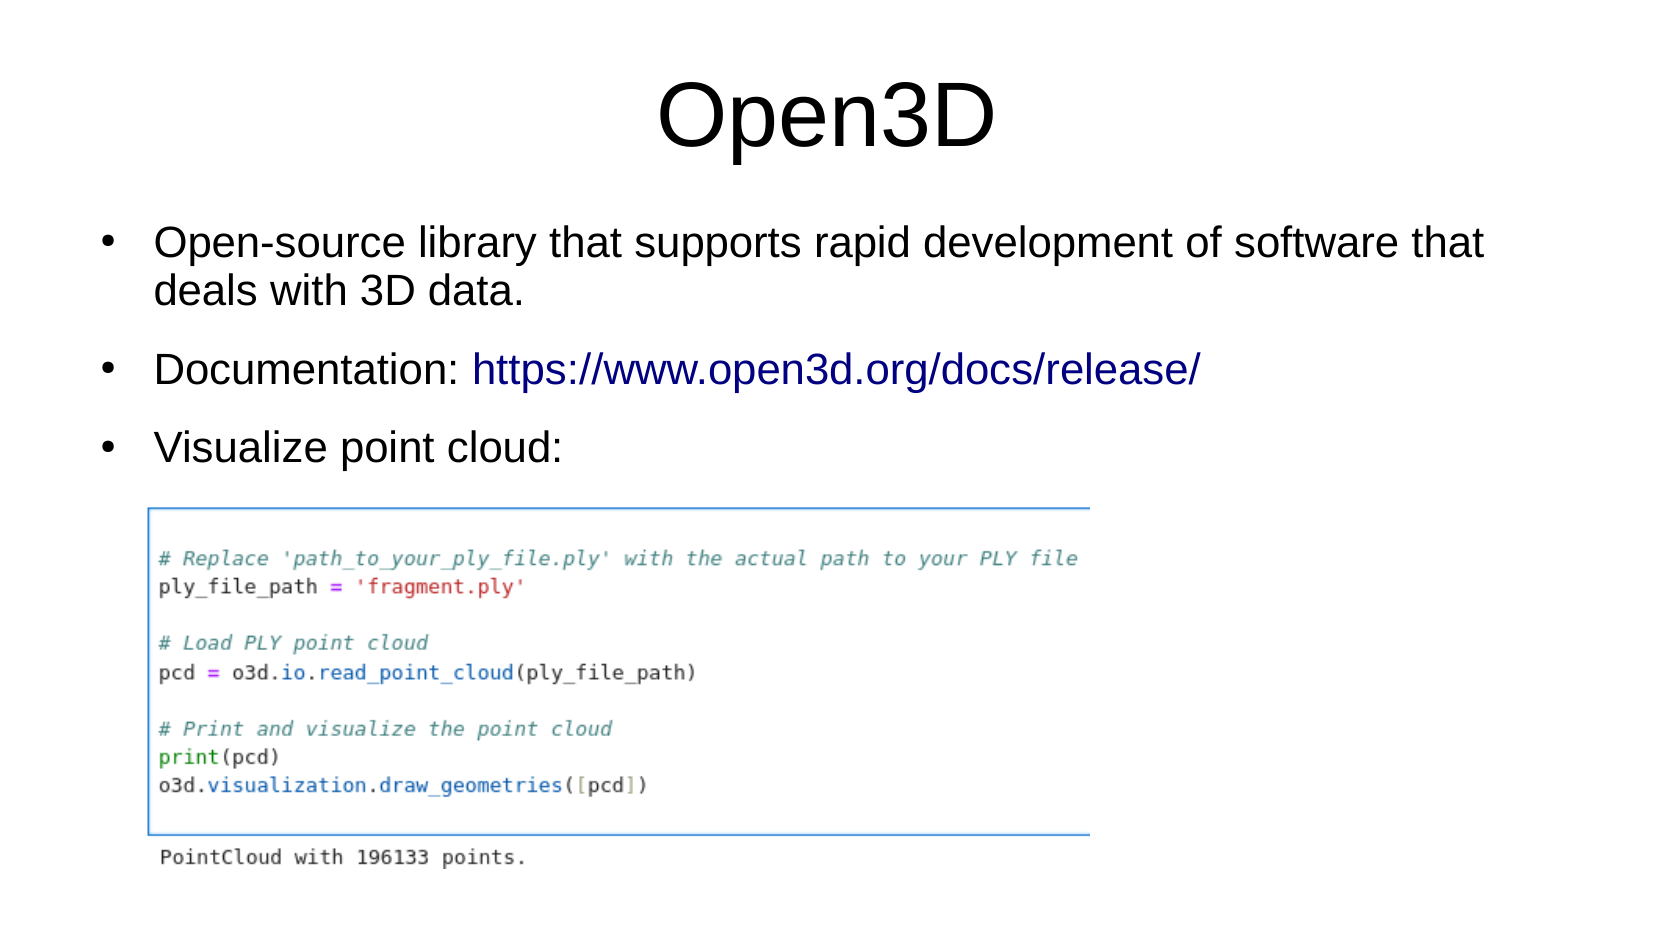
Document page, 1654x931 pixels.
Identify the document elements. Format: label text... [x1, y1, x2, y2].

picture [140, 492, 1090, 869]
list Open-source library that supports rapid development of software that deals with 3D data. Documentation: https://www.open3d.org/docs/release/ Visualize point cloud: [82, 217, 1571, 758]
title Open3D [82, 37, 1571, 193]
